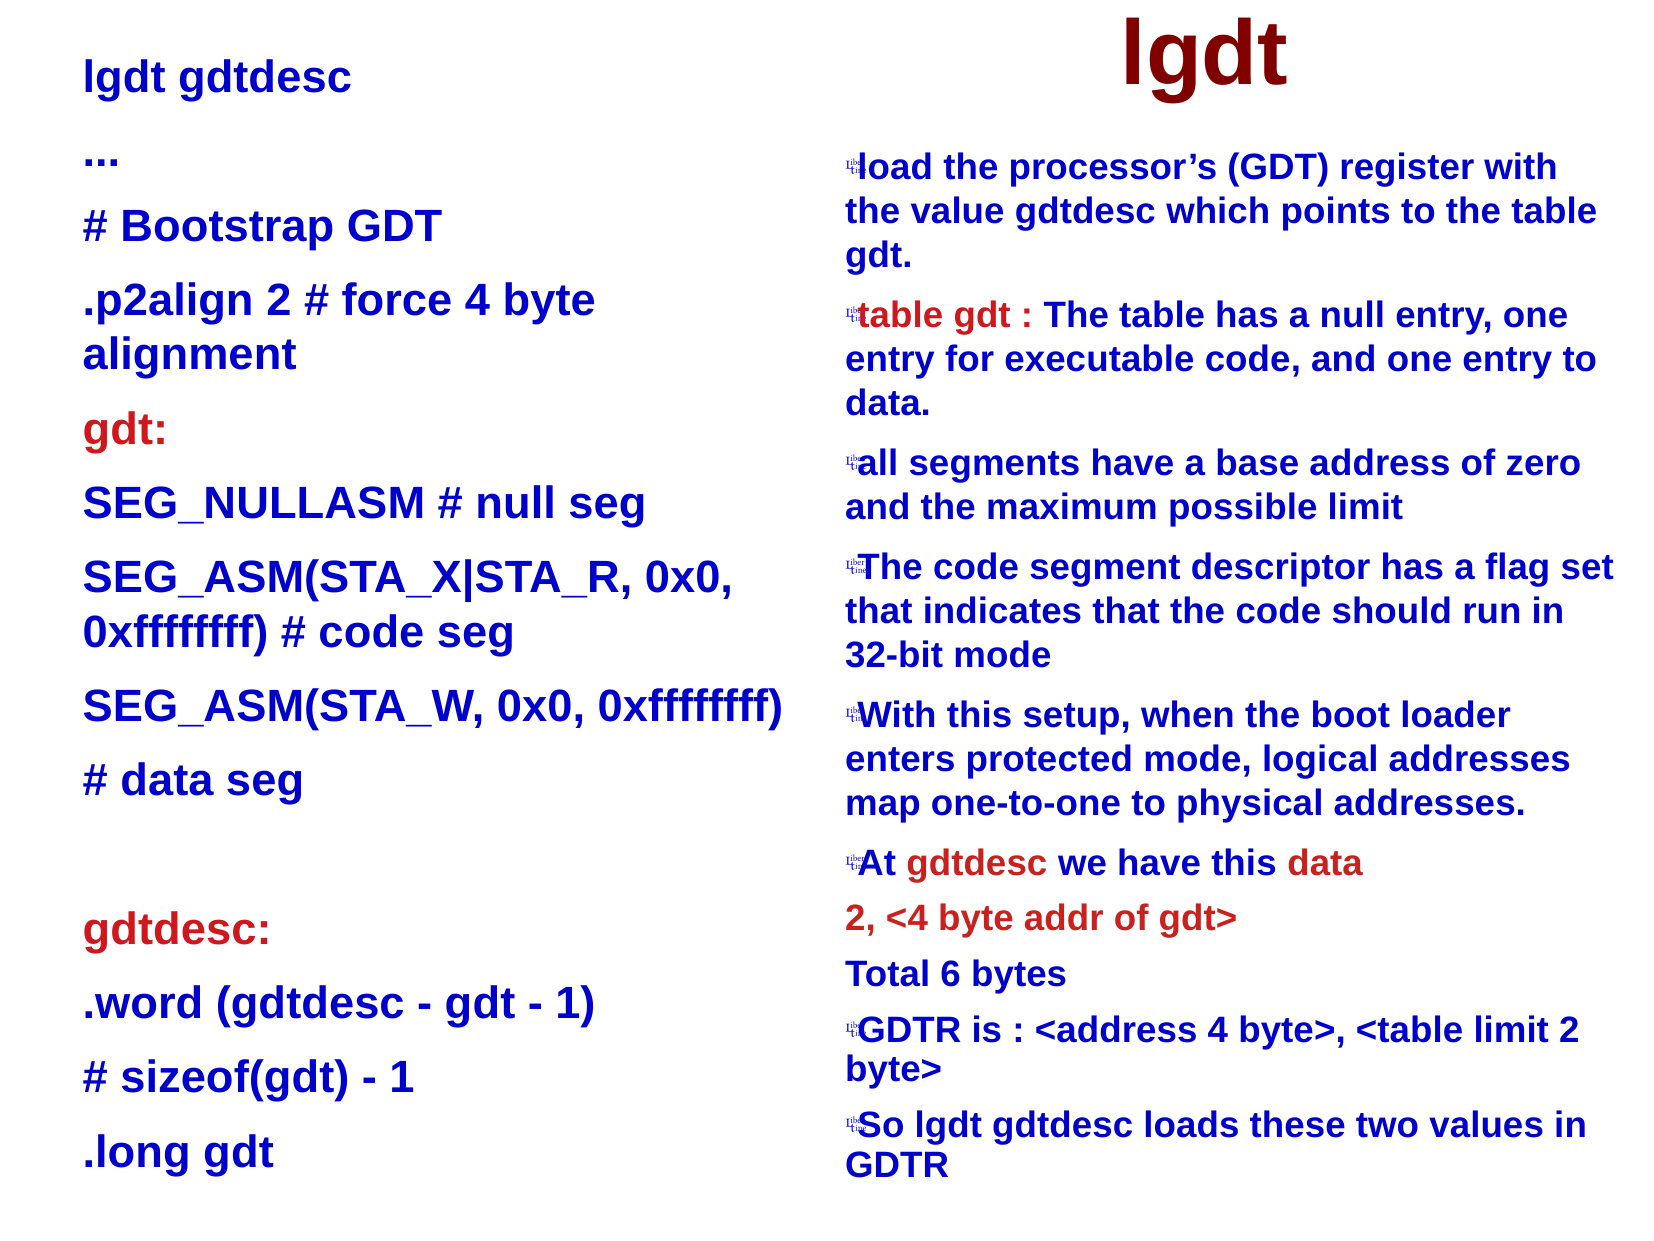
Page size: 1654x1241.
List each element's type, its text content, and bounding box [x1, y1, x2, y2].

title lgdt [838, 0, 1571, 100]
list lgdt gdtdesc ... # Bootstrap GDT .p2align 2 # force 4 byte alignment gdt: SEG_NULLASM # null seg SEG_ASM(STA_X|STA_R, 0x0, 0xffffffff) # code seg SEG_ASM(STA_W, 0x0, 0xffffffff) # data seg gdtdesc: .word (gdtdesc - gdt - 1) # sizeof(gdt) - 1 .long gdt [82, 47, 809, 1182]
list load the processor’s (GDT) register with the value gdtdesc which points to the table gdt. table gdt : The table has a null entry, one entry for executable code, and one entry to data. all segments have a base address of zero and the maximum possible limit The code segment descriptor has a flag set that indicates that the code should run in 32-bit mode With this setup, when the boot loader enters protected mode, logical addresses map one-to-one to physical addresses. At gdtdesc we have this data 2, <4 byte addr of gdt> Total 6 bytes GDTR is : <address 4 byte>, <table limit 2 byte> So lgdt gdtdesc loads these two values in GDTR [845, 142, 1618, 1193]
